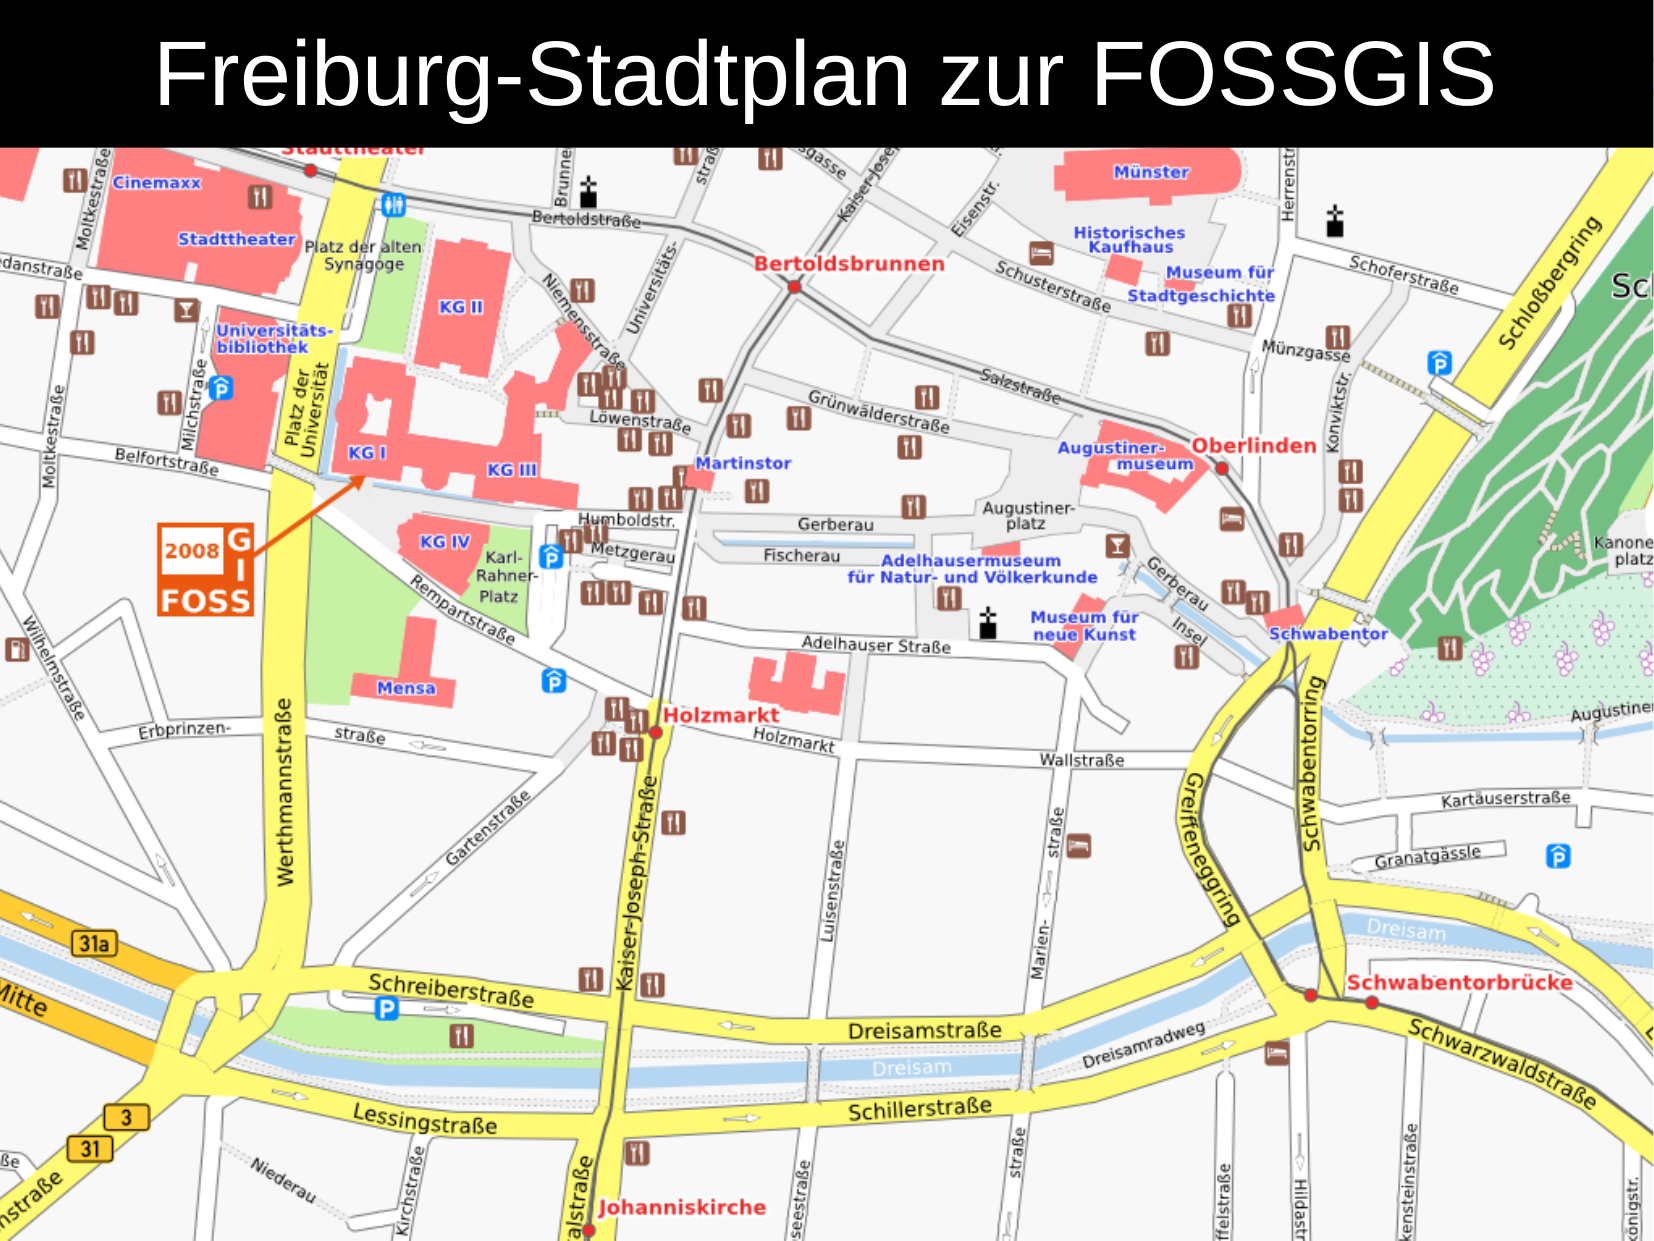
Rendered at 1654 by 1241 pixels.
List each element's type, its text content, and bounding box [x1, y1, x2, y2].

picture [0, 148, 1654, 1241]
title Freiburg-Stadtplan zur FOSSGIS [0, 0, 1654, 148]
